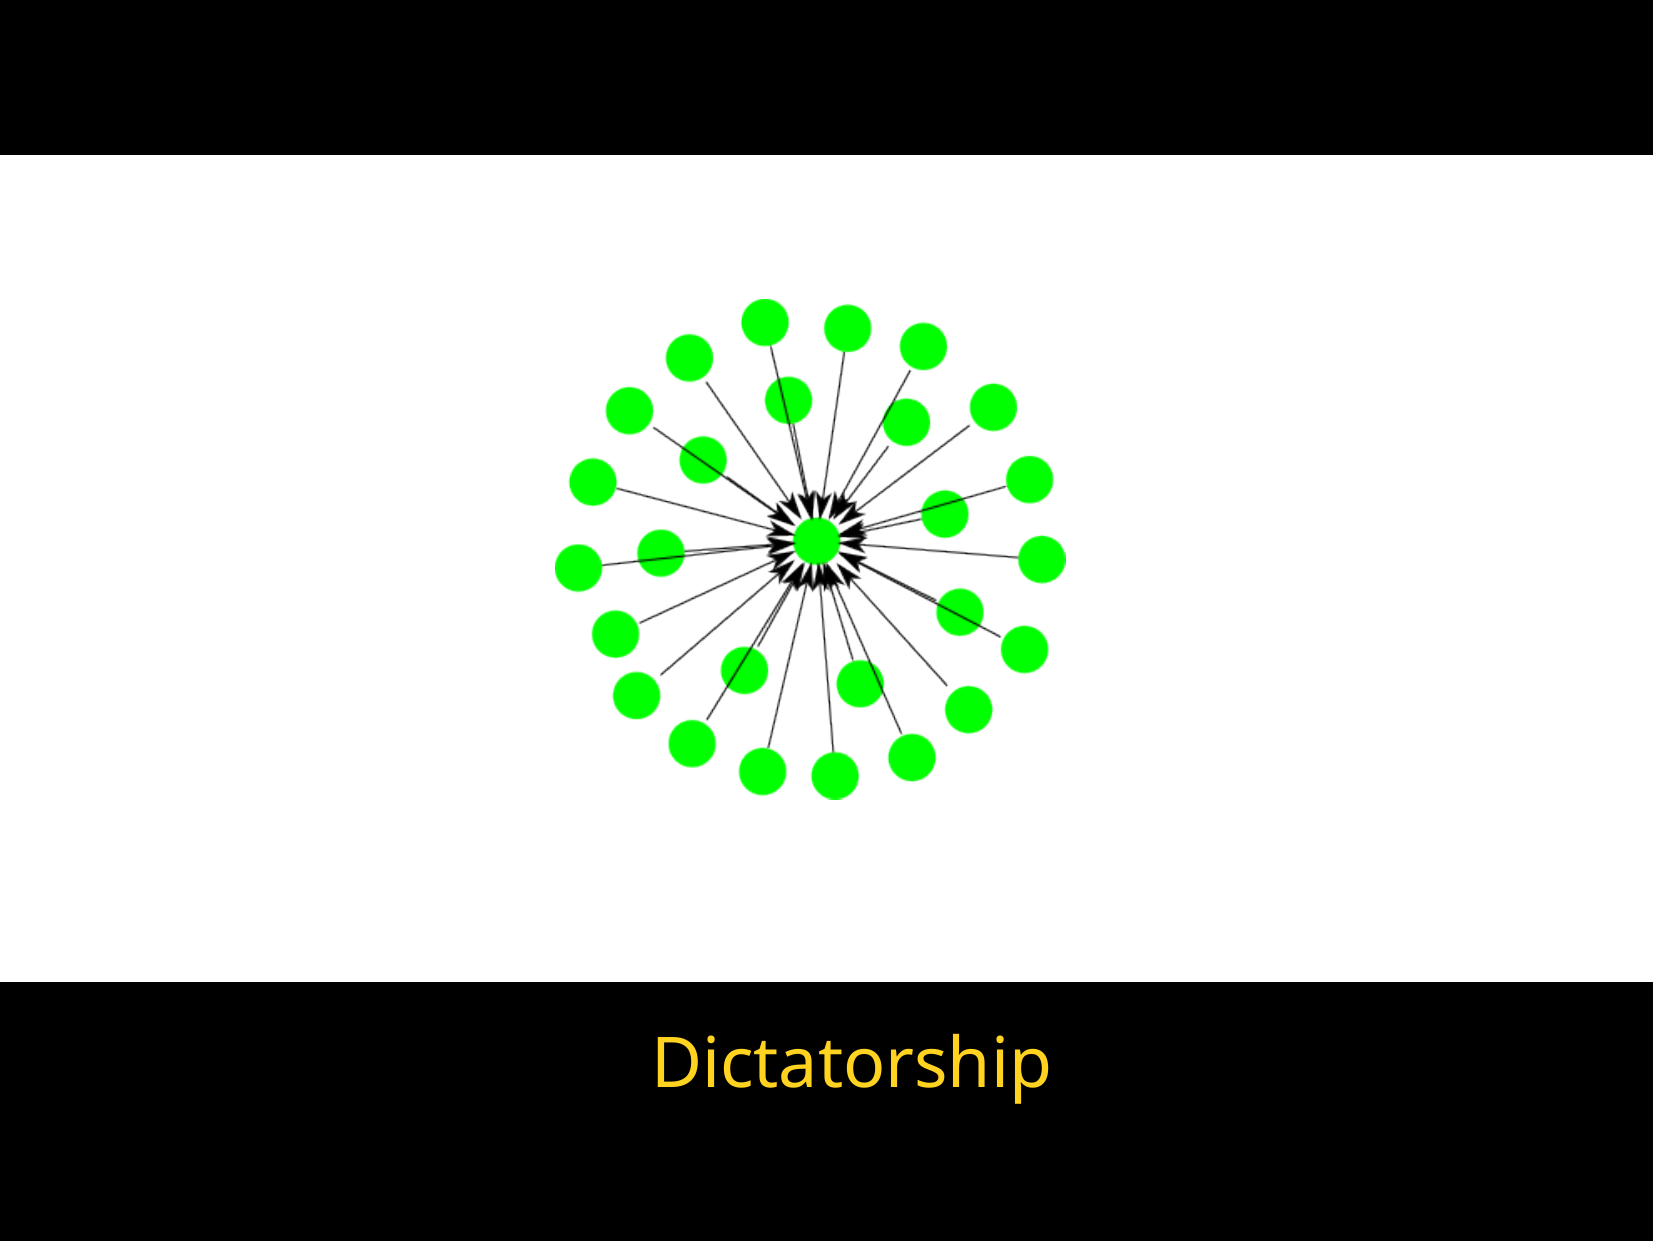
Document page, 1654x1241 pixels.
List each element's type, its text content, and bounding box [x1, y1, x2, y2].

text_box [0, 154, 1653, 1130]
picture [555, 299, 1066, 800]
list Dictatorship [83, 1012, 1572, 1110]
